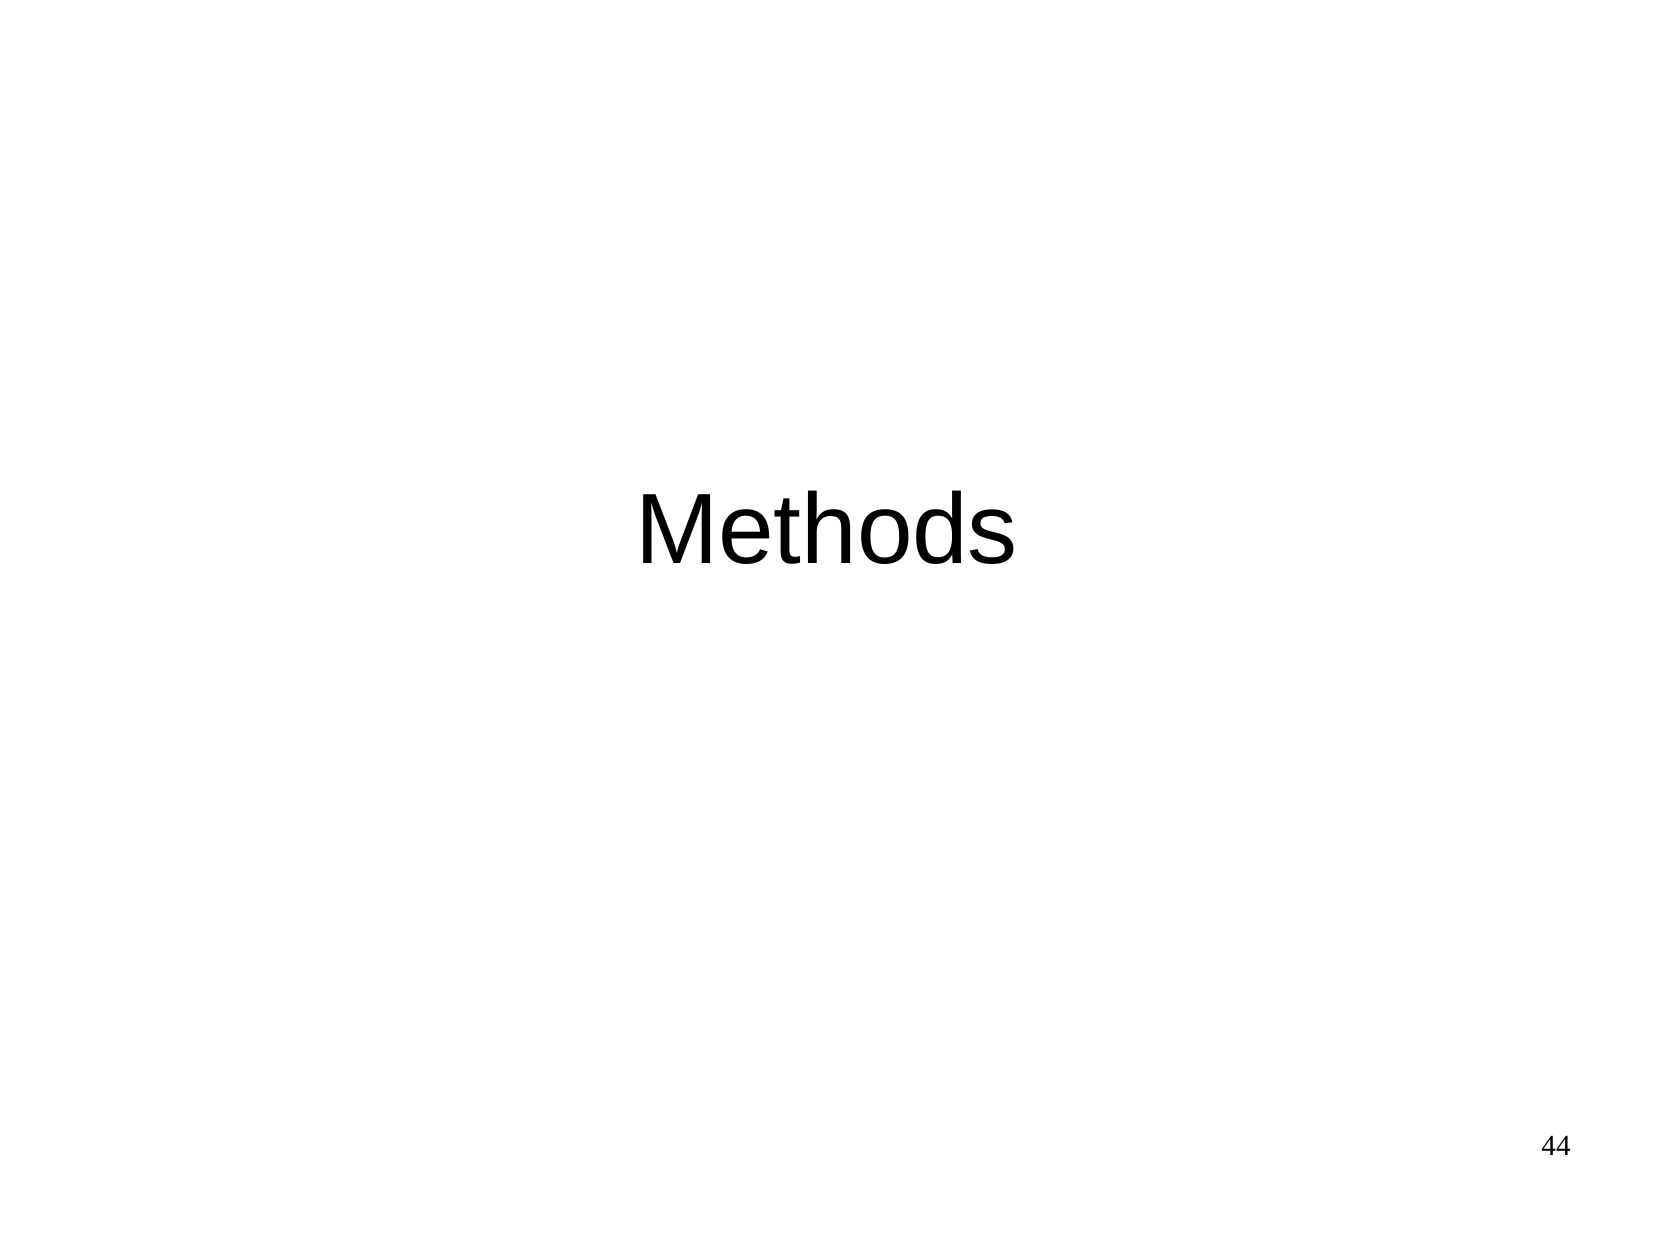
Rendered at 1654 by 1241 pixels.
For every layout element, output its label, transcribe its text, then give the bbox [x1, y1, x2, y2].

subtitle Methods [82, 49, 1571, 1010]
